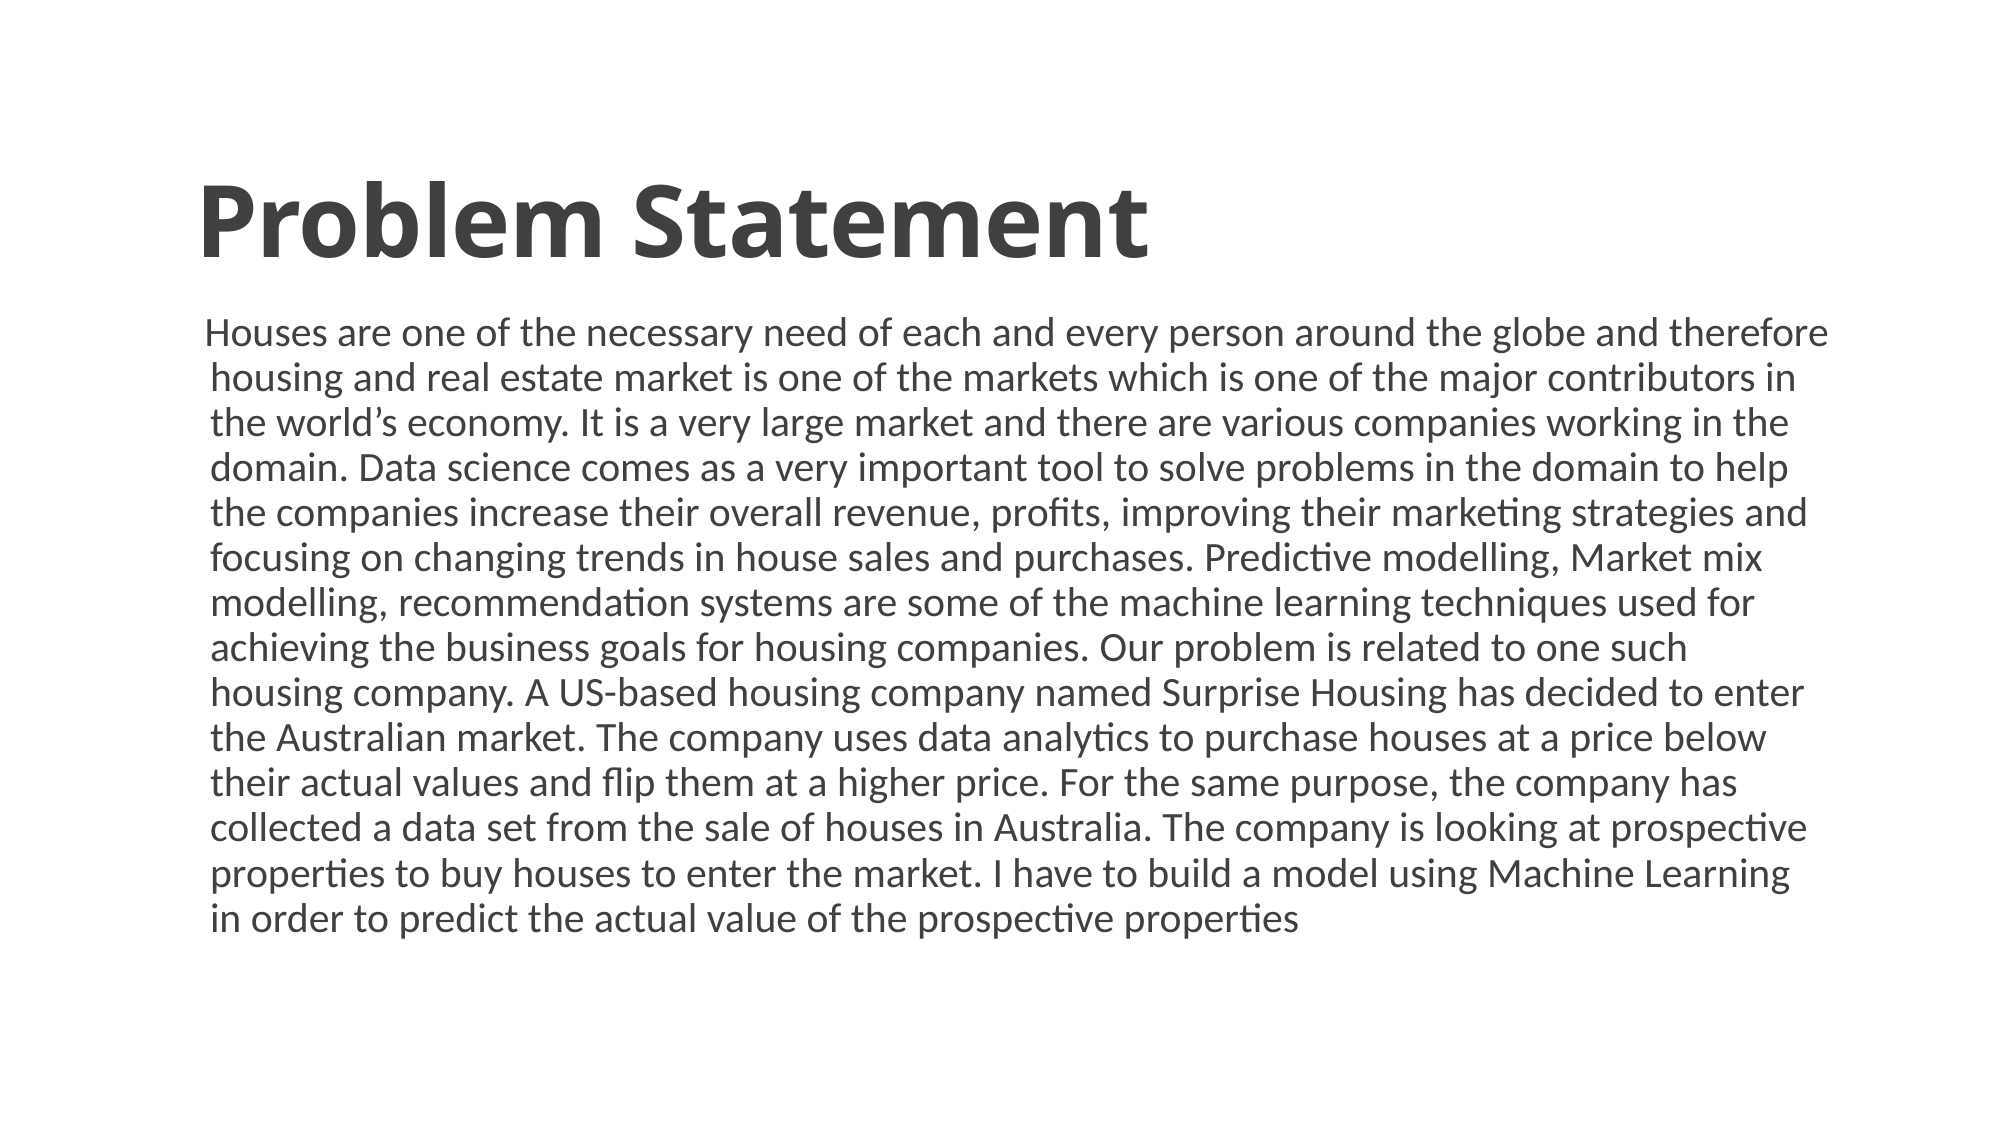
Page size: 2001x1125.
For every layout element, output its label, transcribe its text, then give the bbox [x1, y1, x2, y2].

list Houses are one of the necessary need of each and every person around the globe and therefore housing and real estate market is one of the markets which is one of the major contributors in the world’s economy. It is a very large market and there are various companies working in the domain. Data science comes as a very important tool to solve problems in the domain to help the companies increase their overall revenue, profits, improving their marketing strategies and focusing on changing trends in house sales and purchases. Predictive modelling, Market mix modelling, recommendation systems are some of the machine learning techniques used for achieving the business goals for housing companies. Our problem is related to one such housing company. A US-based housing company named Surprise Housing has decided to enter the Australian market. The company uses data analytics to purchase houses at a price below their actual values and flip them at a higher price. For the same purpose, the company has collected a data set from the sale of houses in Australia. The company is looking at prospective properties to buy houses to enter the market. I have to build a model using Machine Learning in order to predict the actual value of the prospective properties [180, 302, 1831, 963]
title Problem Statement [180, 47, 1831, 286]
